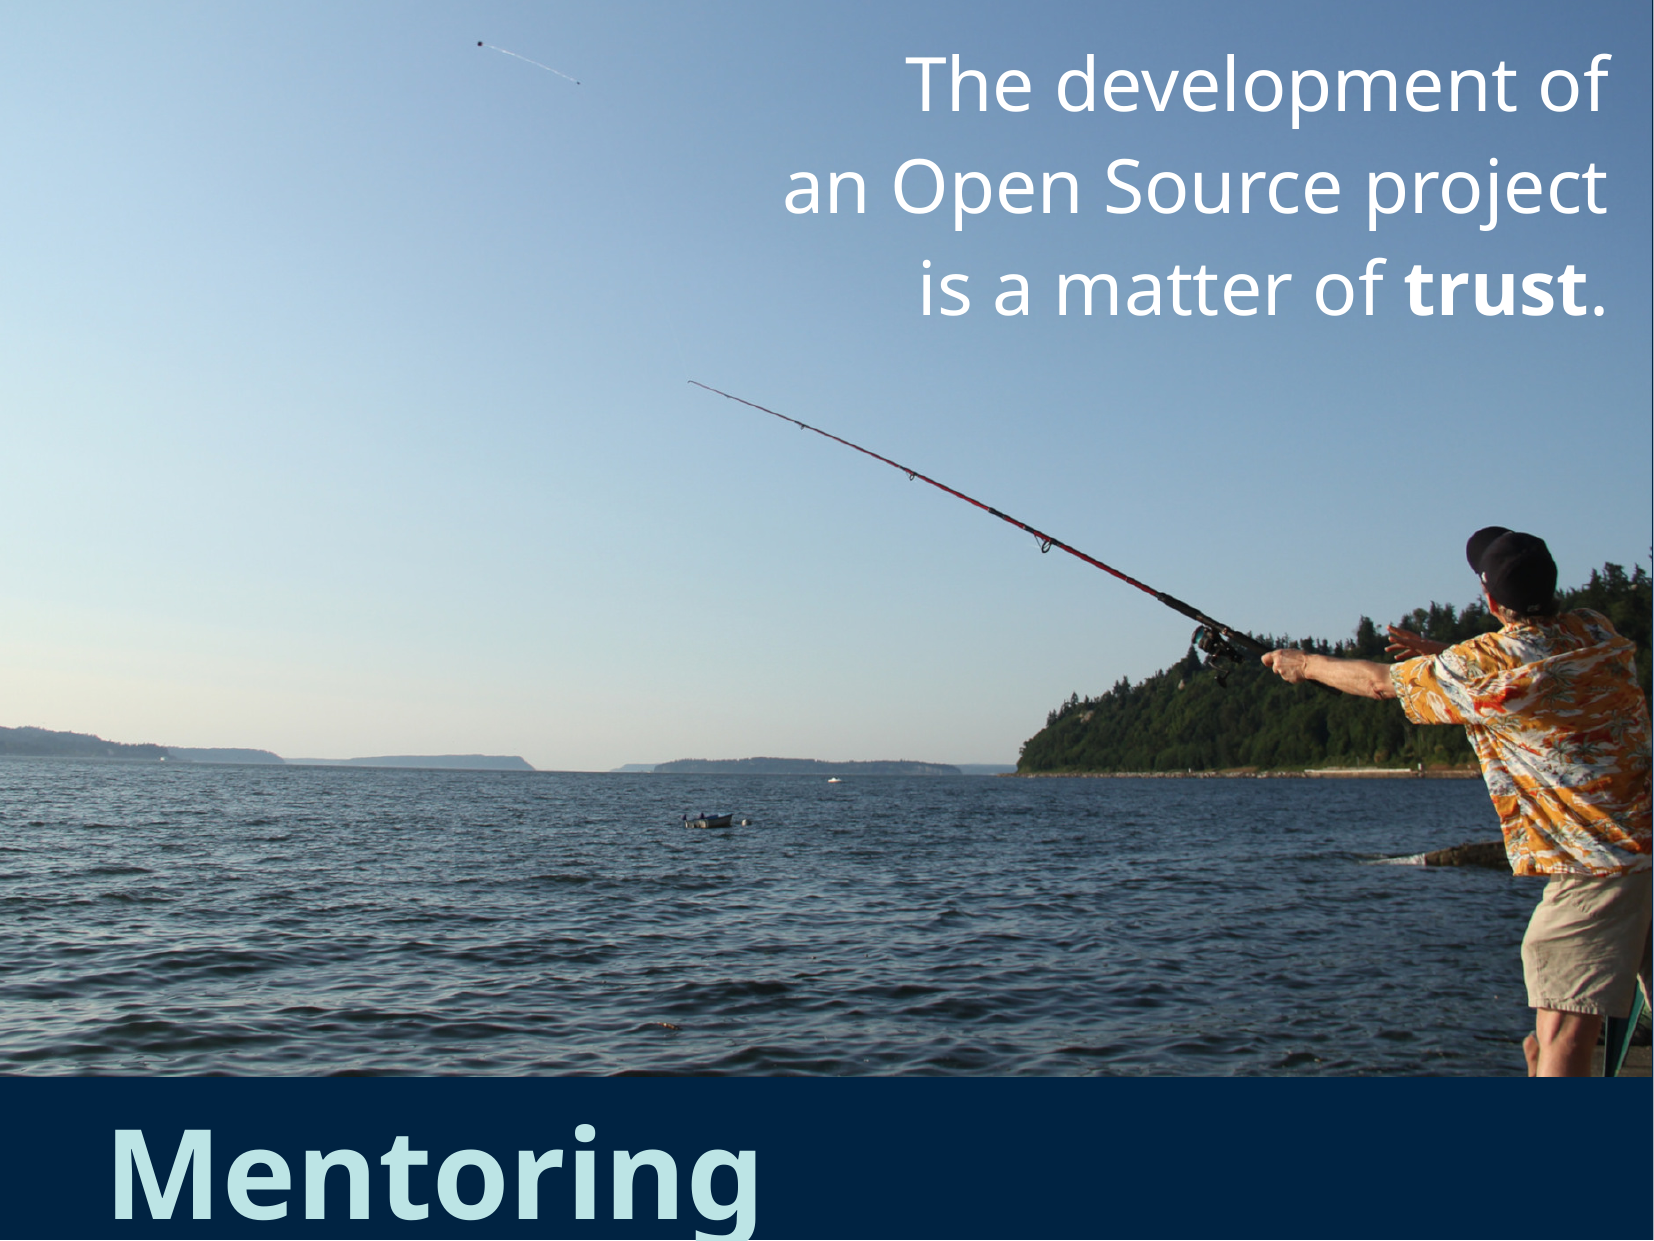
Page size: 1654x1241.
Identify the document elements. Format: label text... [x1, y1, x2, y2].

list The development of an Open Source project is a matter of trust. [47, 30, 1610, 926]
picture [0, 0, 1652, 1077]
text_box Mentoring [89, 1078, 860, 1233]
